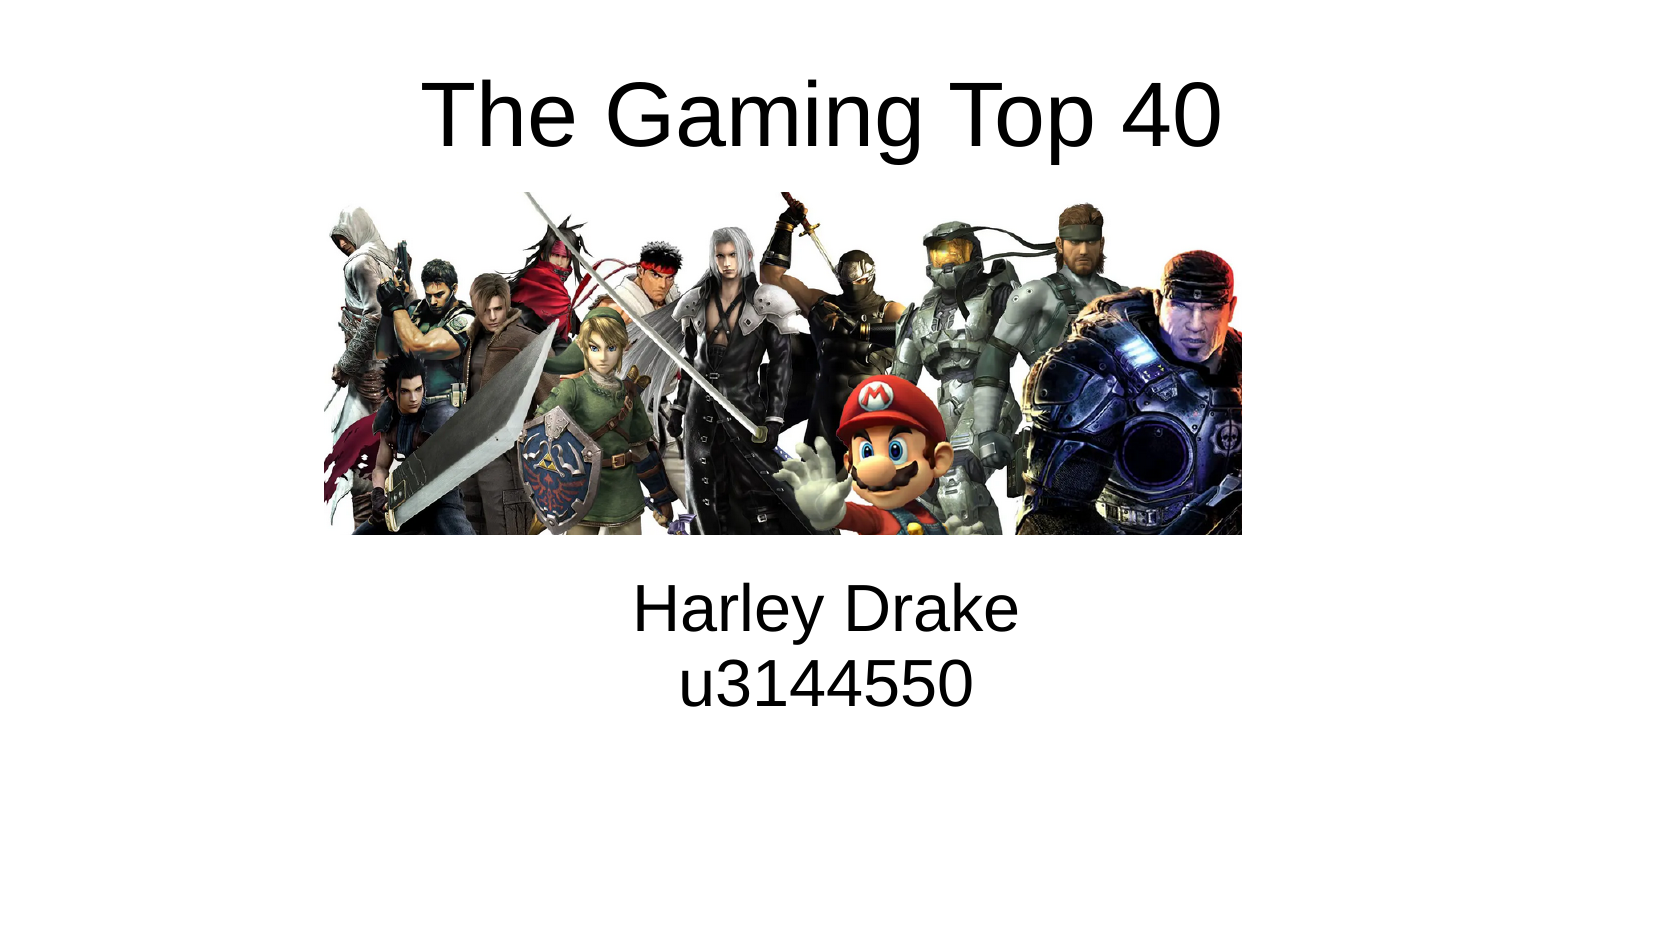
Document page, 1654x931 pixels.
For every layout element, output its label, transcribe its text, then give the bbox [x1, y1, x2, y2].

title The Gaming Top 40 [82, 37, 1571, 193]
subtitle Harley Drake u3144550 [82, 375, 1571, 916]
picture [324, 192, 1242, 535]
